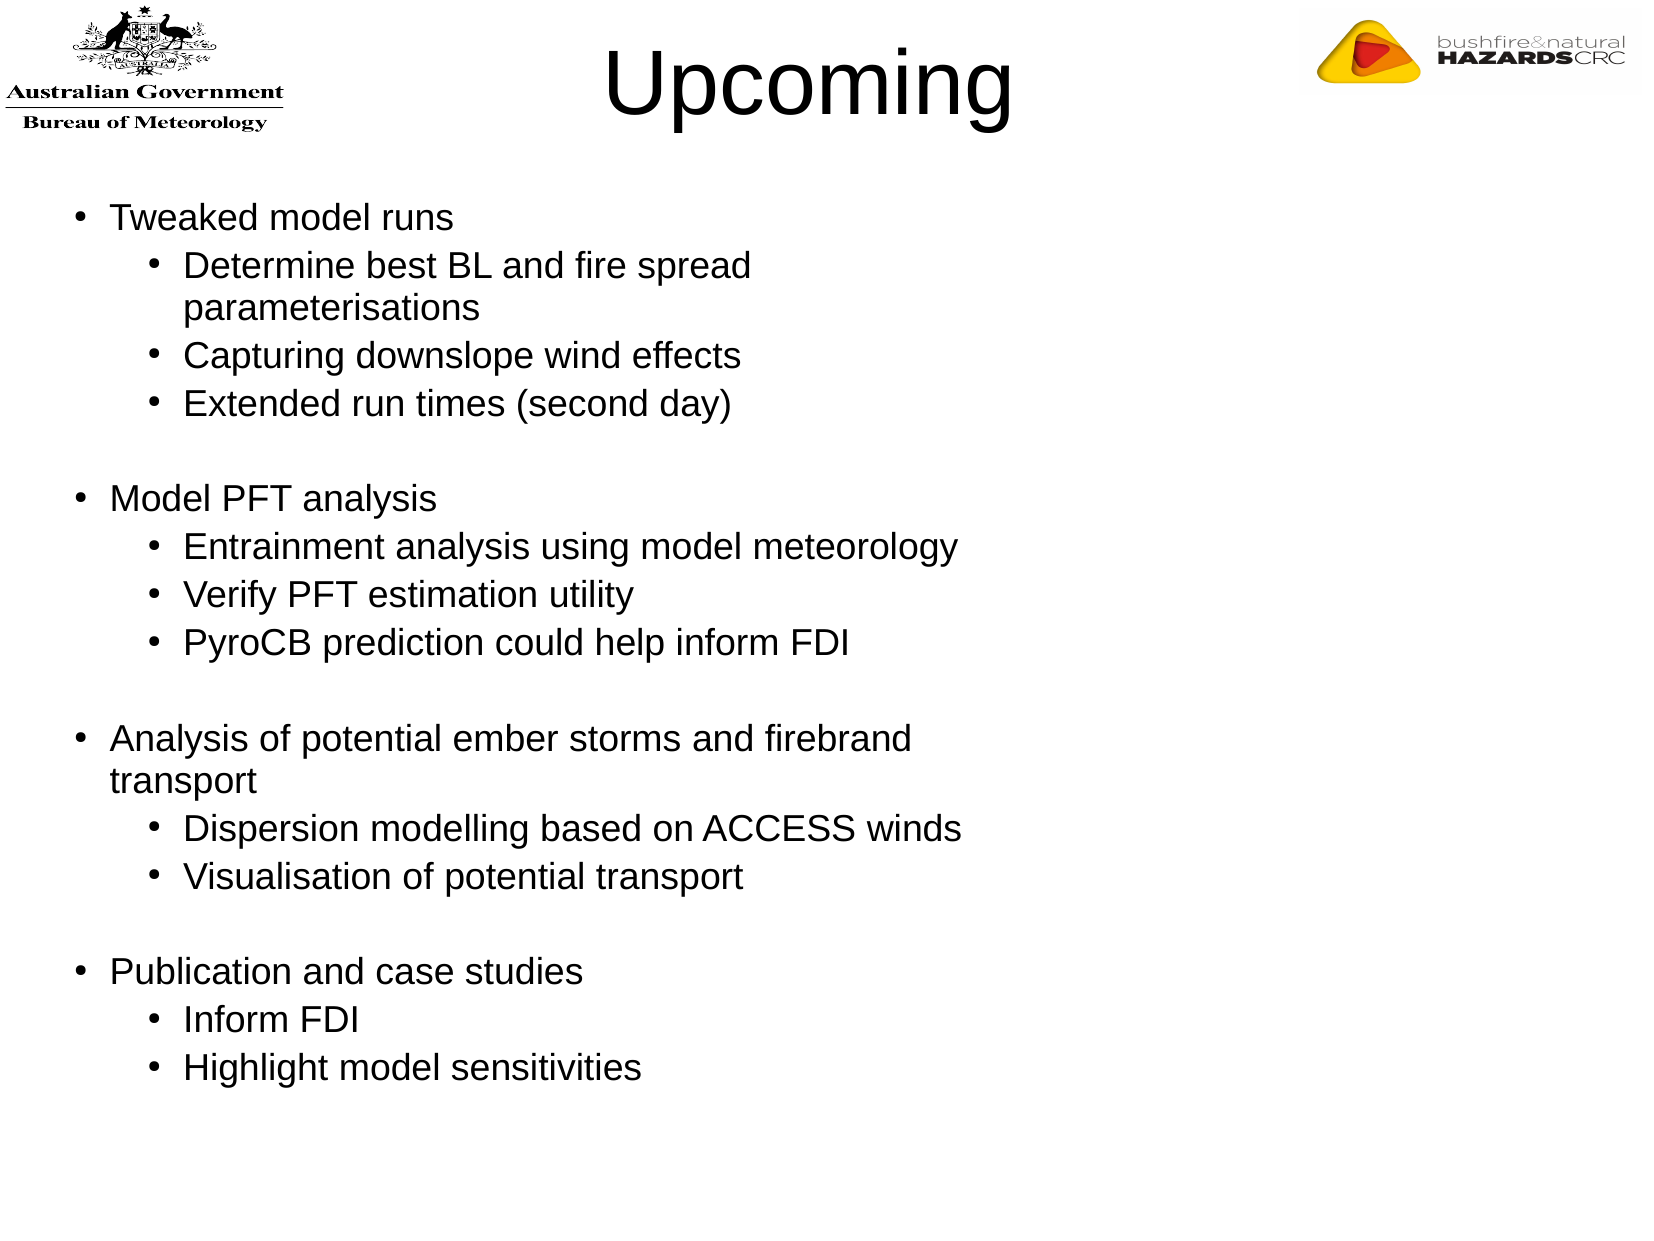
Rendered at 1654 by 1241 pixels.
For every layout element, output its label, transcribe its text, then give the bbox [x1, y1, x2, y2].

picture [5, 5, 284, 132]
title Upcoming [289, 0, 1329, 166]
text_box Tweaked model runs Determine best BL and fire spread parameterisations Capturing downslope wind effects Extended run times (second day) Model PFT analysis Entrainment analysis using model meteorology Verify PFT estimation utility PyroCB prediction could help inform FDI Analysis of potential ember storms and firebrand transport Dispersion modelling based on ACCESS winds Visualisation of potential transport Publication and case studies Inform FDI Highlight model sensitivities [59, 188, 981, 1158]
picture [1329, 8, 1642, 95]
